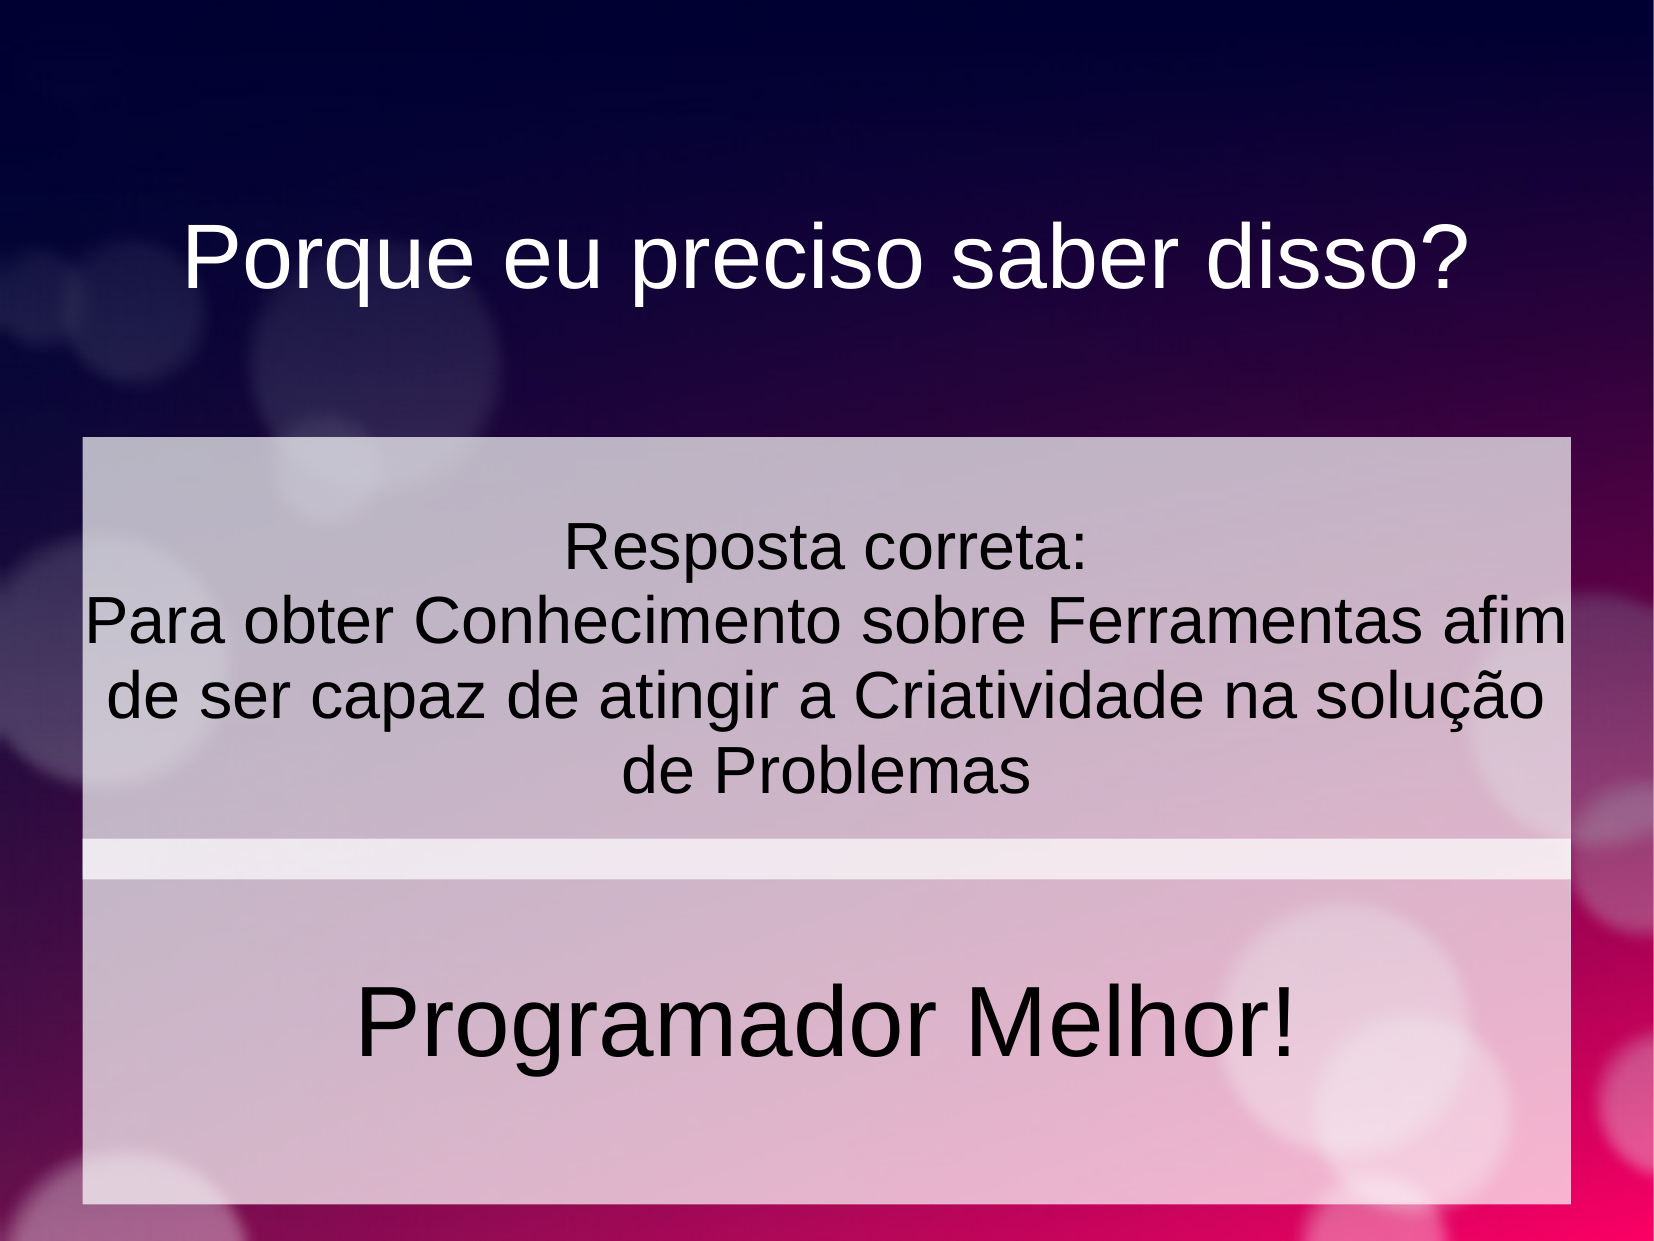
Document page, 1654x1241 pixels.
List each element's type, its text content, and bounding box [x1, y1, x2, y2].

text_box Resposta correta: Para obter Conhecimento sobre Ferramentas afim de ser capaz de atingir a Criatividade na solução de Problemas [82, 437, 1571, 838]
title Porque eu preciso saber disso? [82, 94, 1571, 420]
text_box Programador Melhor! [82, 838, 1571, 1205]
picture [0, 0, 1654, 1241]
